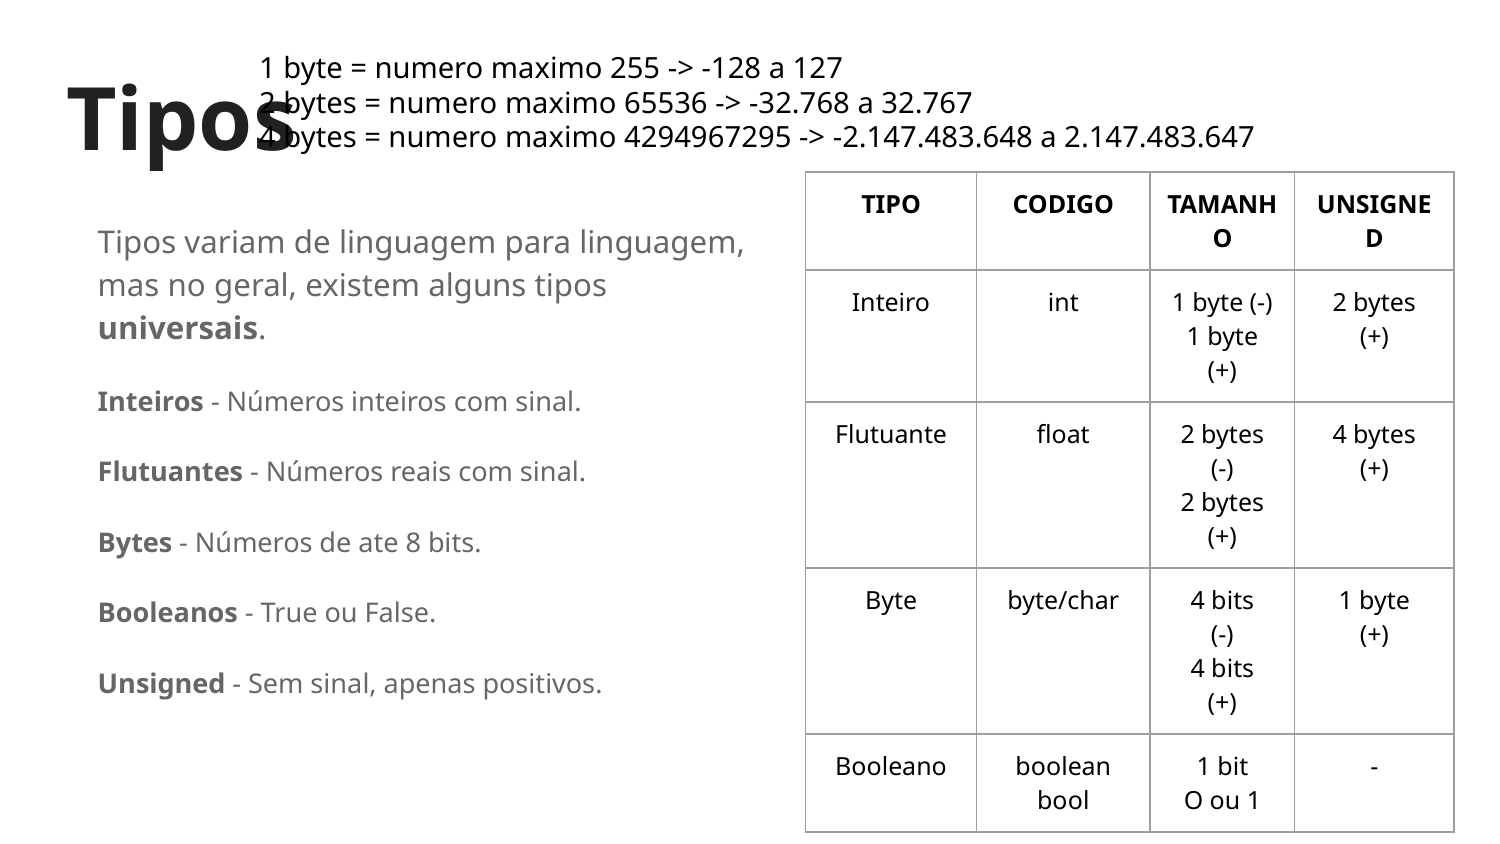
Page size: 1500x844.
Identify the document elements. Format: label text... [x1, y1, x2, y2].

table_cell Byte [806, 569, 976, 733]
table_cell float [977, 403, 1149, 567]
table_header TIPO [806, 173, 976, 269]
table_cell 1 bit O ou 1 [1151, 735, 1294, 831]
table_cell 4 bits (-) 4 bits (+) [1151, 569, 1294, 733]
table_cell 1 byte (-) 1 byte (+) [1151, 271, 1294, 401]
table_cell Inteiro [806, 271, 976, 401]
table_cell 2 bytes (+) [1295, 271, 1453, 401]
table_cell boolean bool [977, 735, 1149, 831]
table_cell Flutuante [806, 403, 976, 567]
table_cell 1 byte (+) [1295, 569, 1453, 733]
table_cell byte/char [977, 569, 1149, 733]
title Tipos [51, 48, 805, 180]
table_header UNSIGNED [1295, 173, 1453, 269]
table_cell int [977, 271, 1149, 401]
table_cell 4 bytes (+) [1295, 403, 1453, 567]
text_box 1 byte = numero maximo 255 -> -128 a 127 2 bytes = numero maximo 65536 -> -32.768 a 32.767 4 bytes = numero maximo 4294967295 -> -2.147.483.648 a 2.147.483.647 [244, 33, 1449, 173]
table_header TAMANHO [1151, 173, 1294, 269]
table_cell - [1295, 735, 1453, 831]
table_header CODIGO [977, 173, 1149, 269]
table_cell Booleano [806, 735, 976, 831]
list Tipos variam de linguagem para linguagem, mas no geral, existem alguns tipos universais. Inteiros - Números inteiros com sinal. Flutuantes - Números reais com sinal. Bytes - Números de ate 8 bits. Booleanos - True ou False. Unsigned - Sem sinal, apenas positivos. [82, 201, 782, 750]
table_cell 2 bytes (-) 2 bytes (+) [1151, 403, 1294, 567]
